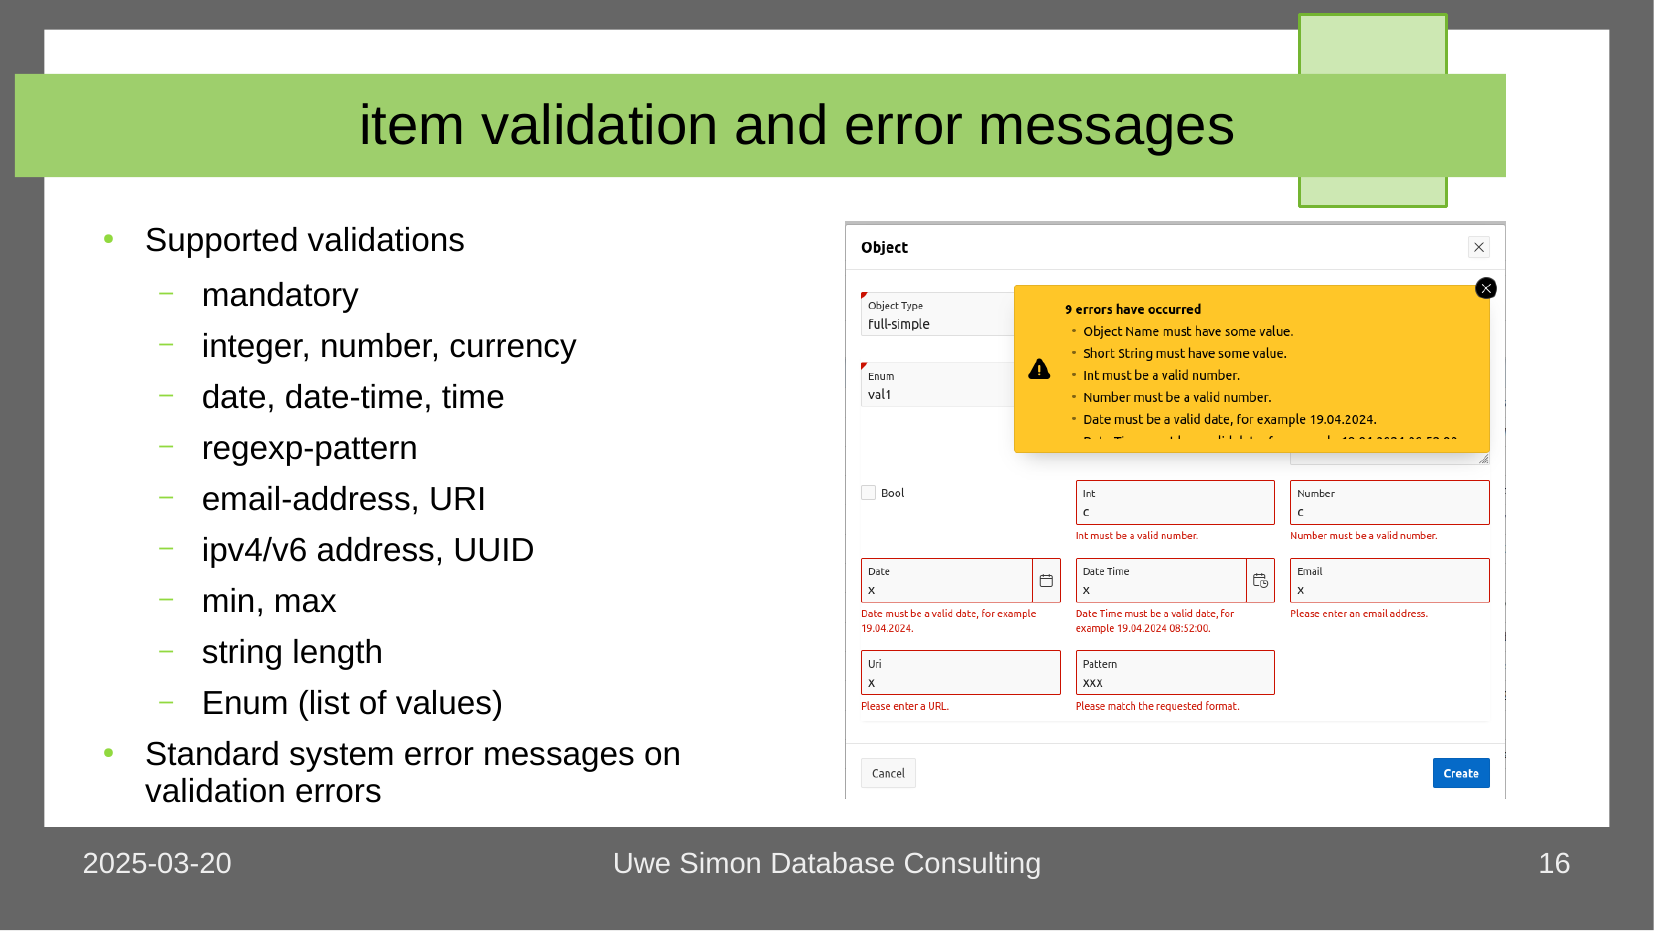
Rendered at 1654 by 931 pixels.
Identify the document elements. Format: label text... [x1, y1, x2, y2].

title item validation and error messages [88, 73, 1506, 178]
list Supported validations mandatory integer, number, currency date, date-time, time regexp-pattern email-address, URI ipv4/v6 address, UUID min, max string length Enum (list of values) Standard system error messages on validation errors [88, 221, 809, 813]
picture [845, 221, 1506, 799]
